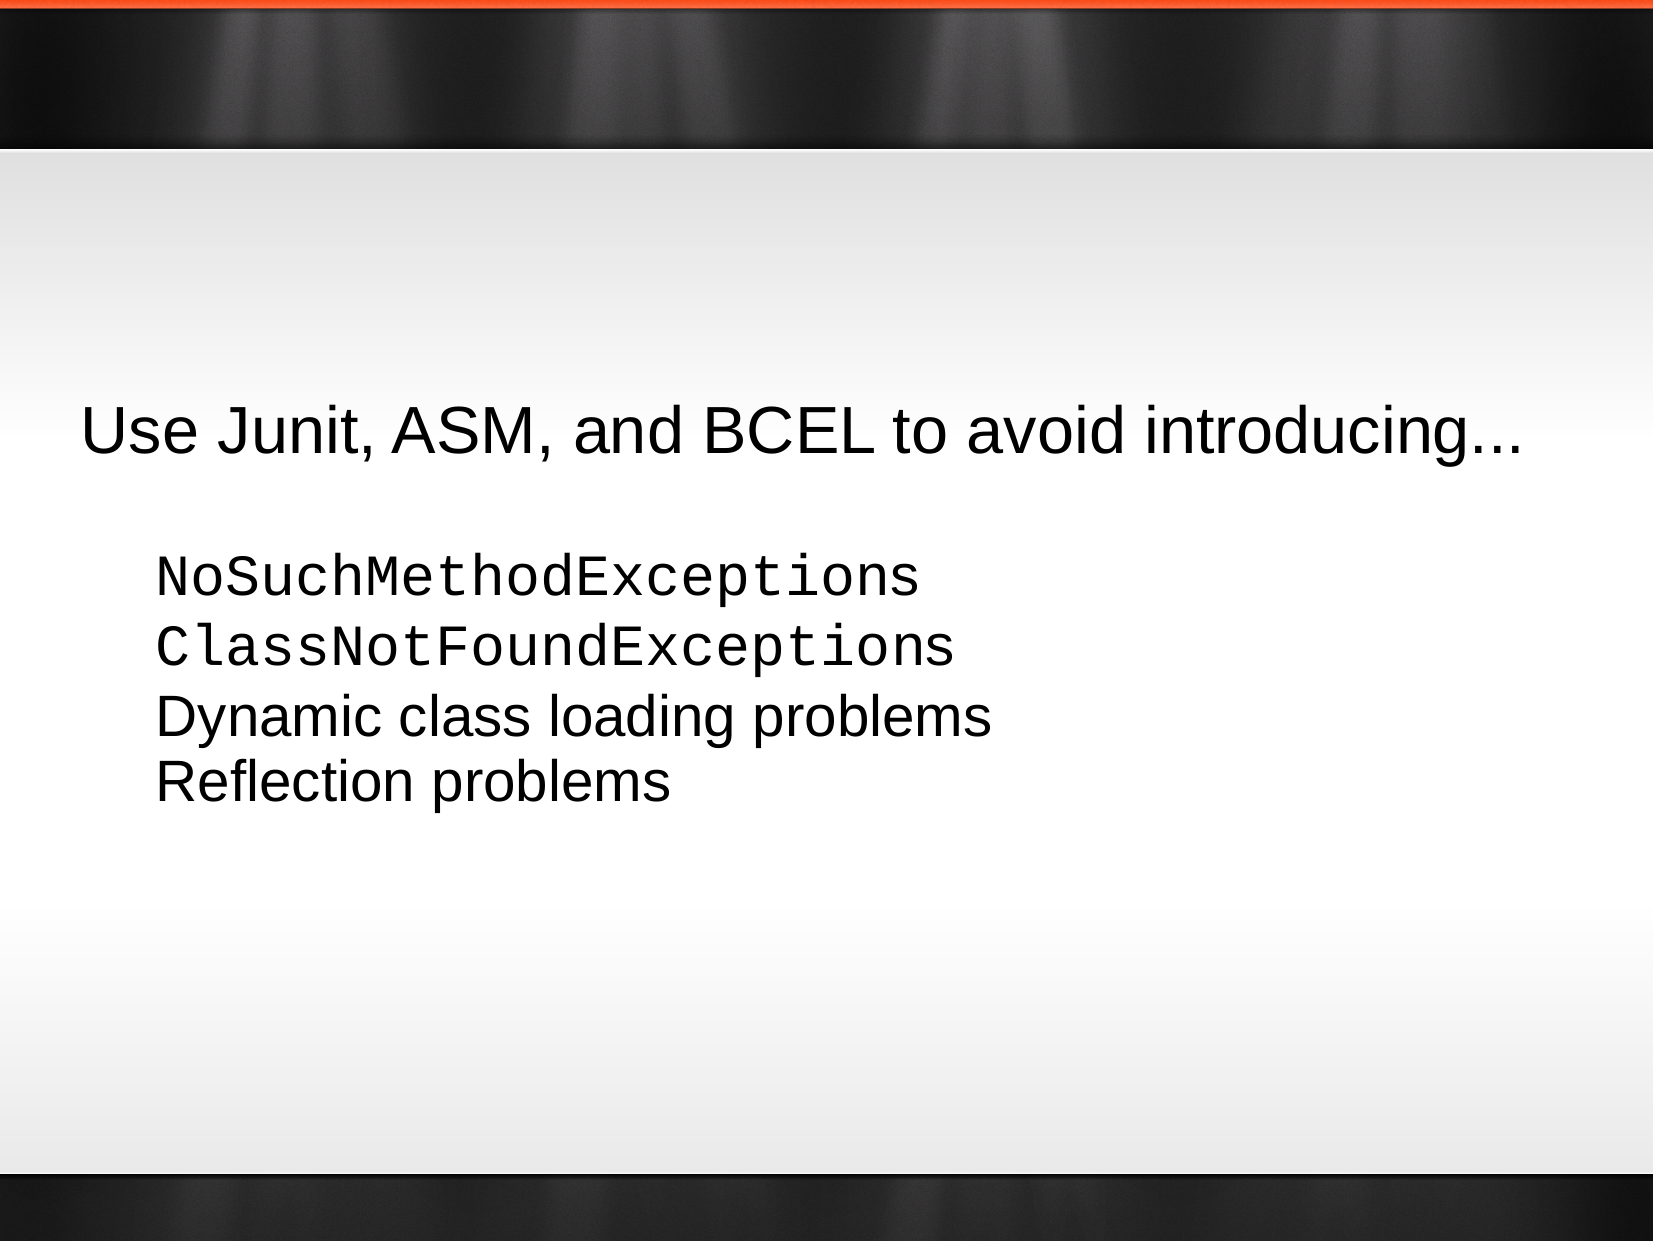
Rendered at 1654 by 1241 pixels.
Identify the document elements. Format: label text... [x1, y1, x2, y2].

text_box Use Junit, ASM, and BCEL to avoid introducing... NoSuchMethodExceptions ClassNotFoundExceptions Dynamic class loading problems Reflection problems [80, 306, 1653, 1125]
picture [0, 0, 1653, 1241]
